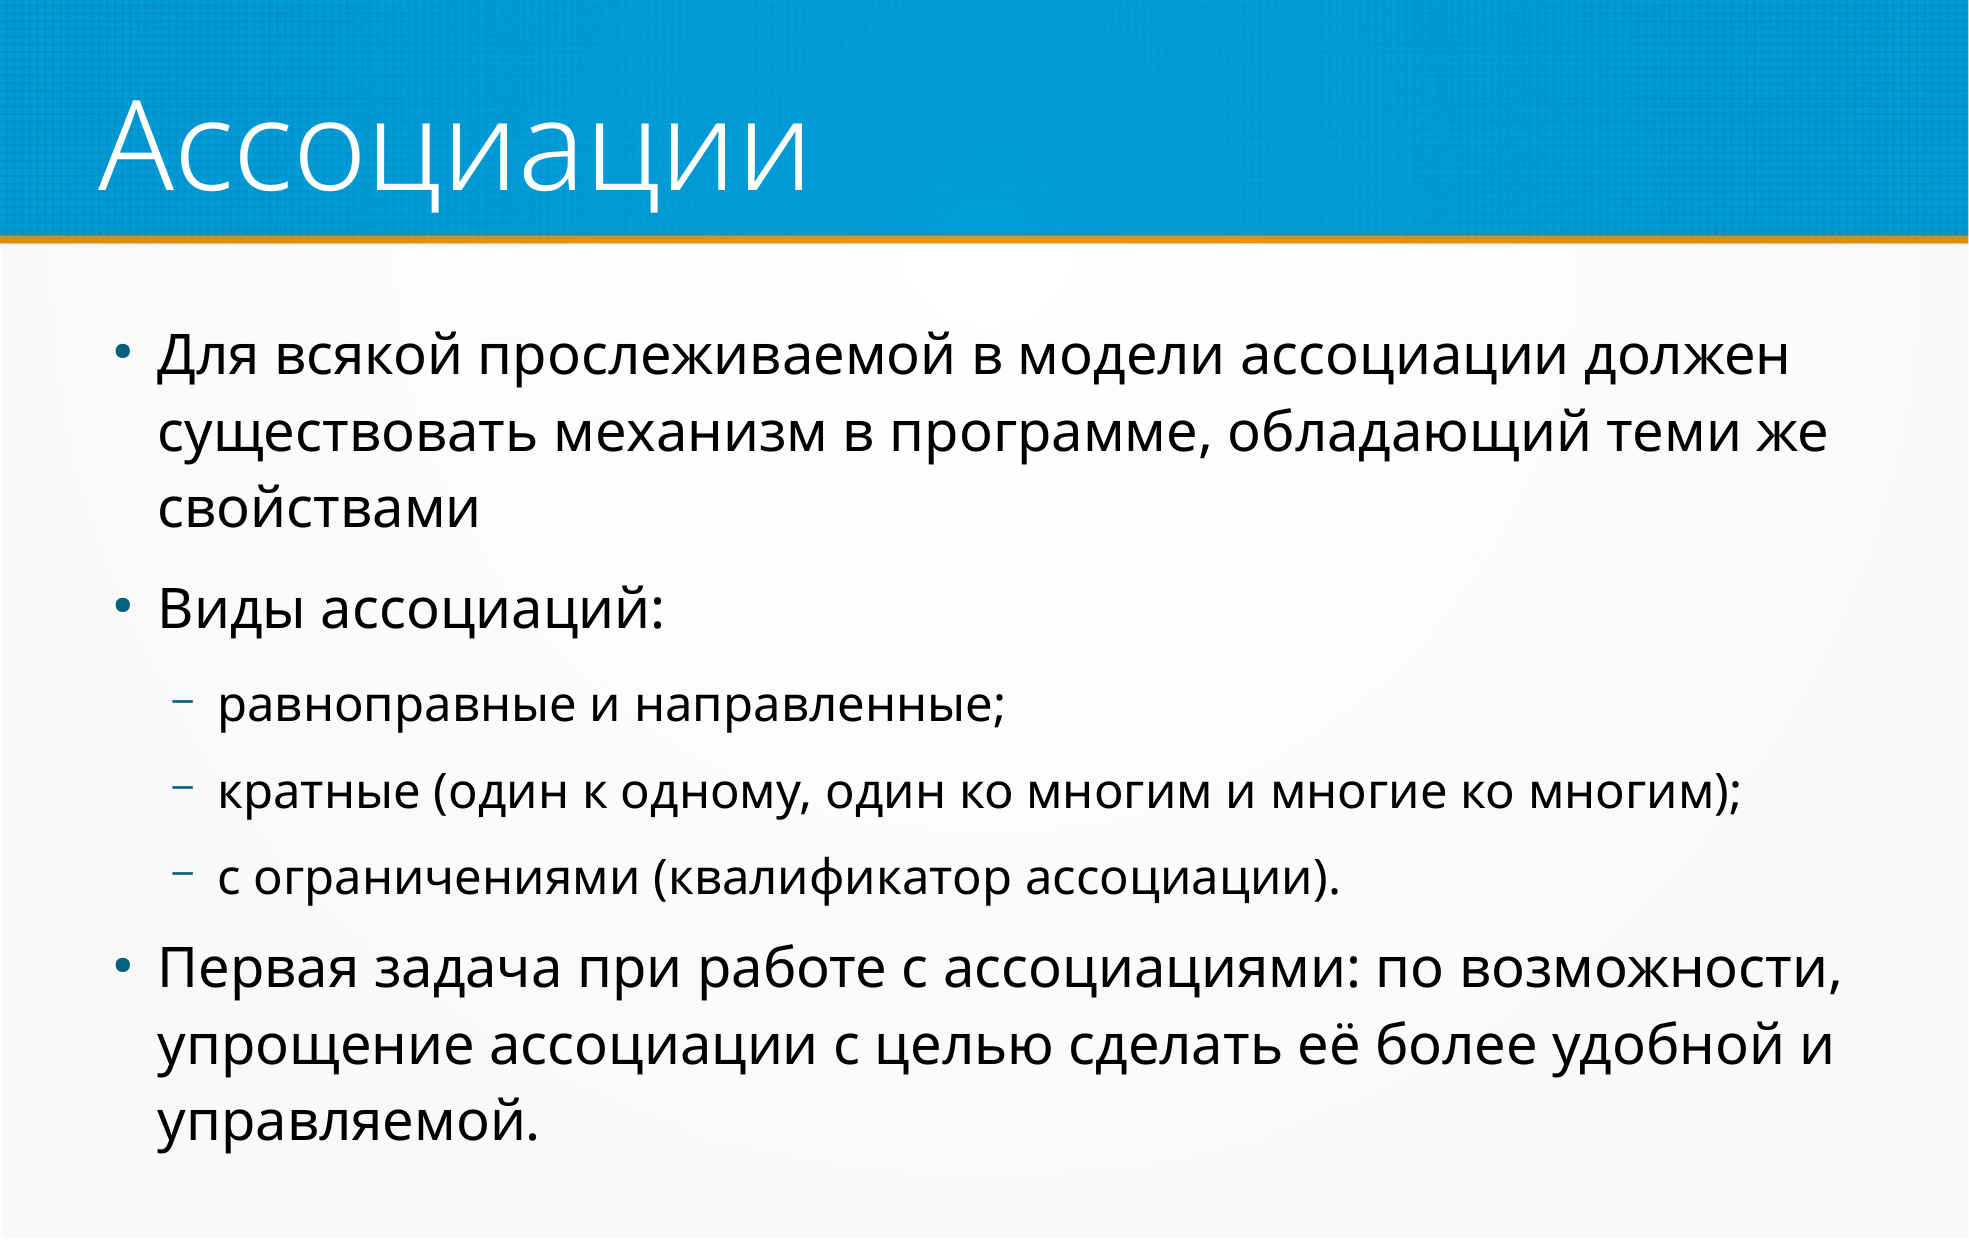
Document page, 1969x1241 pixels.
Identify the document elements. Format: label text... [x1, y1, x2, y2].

list Для всякой прослеживаемой в модели ассоциации должен существовать механизм в программе, обладающий теми же свойствами Виды ассоциаций: равноправные и направленные; кратные (один к одному, один ко многим и многие ко многим); с ограничениями (квалификатор ассоциации). Первая задача при работе с ассоциациями: по возможности, упрощение ассоциации с целью сделать её более удобной и управляемой. [98, 315, 1926, 1158]
picture [0, 233, 1969, 1241]
title Ассоциации [98, 19, 1870, 227]
